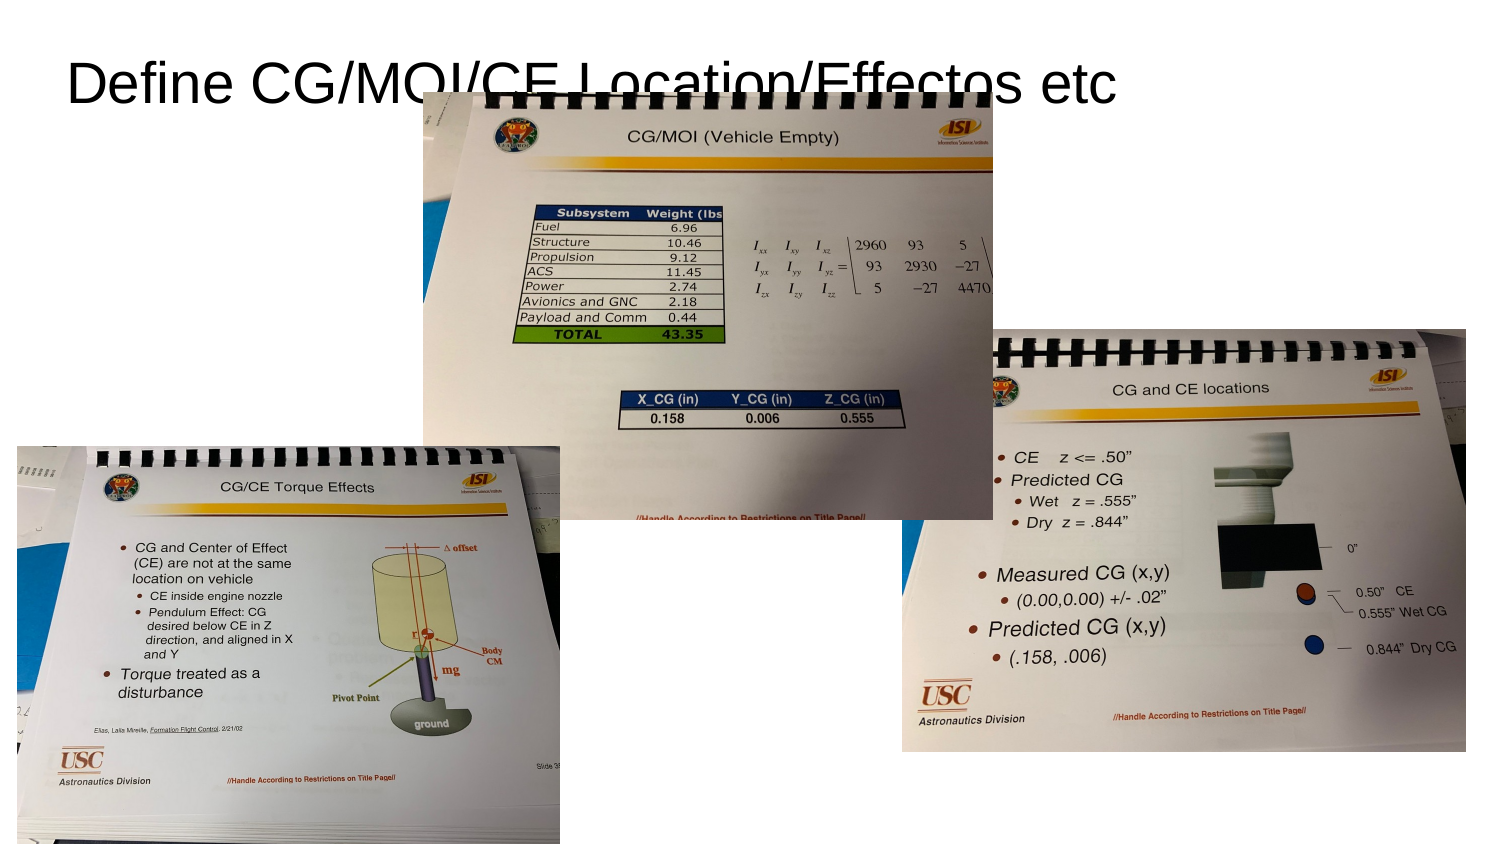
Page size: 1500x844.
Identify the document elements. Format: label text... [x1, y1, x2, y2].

picture [17, 92, 1466, 844]
title Define CG/MOI/CE Location/Effectos etc [51, 29, 1449, 124]
